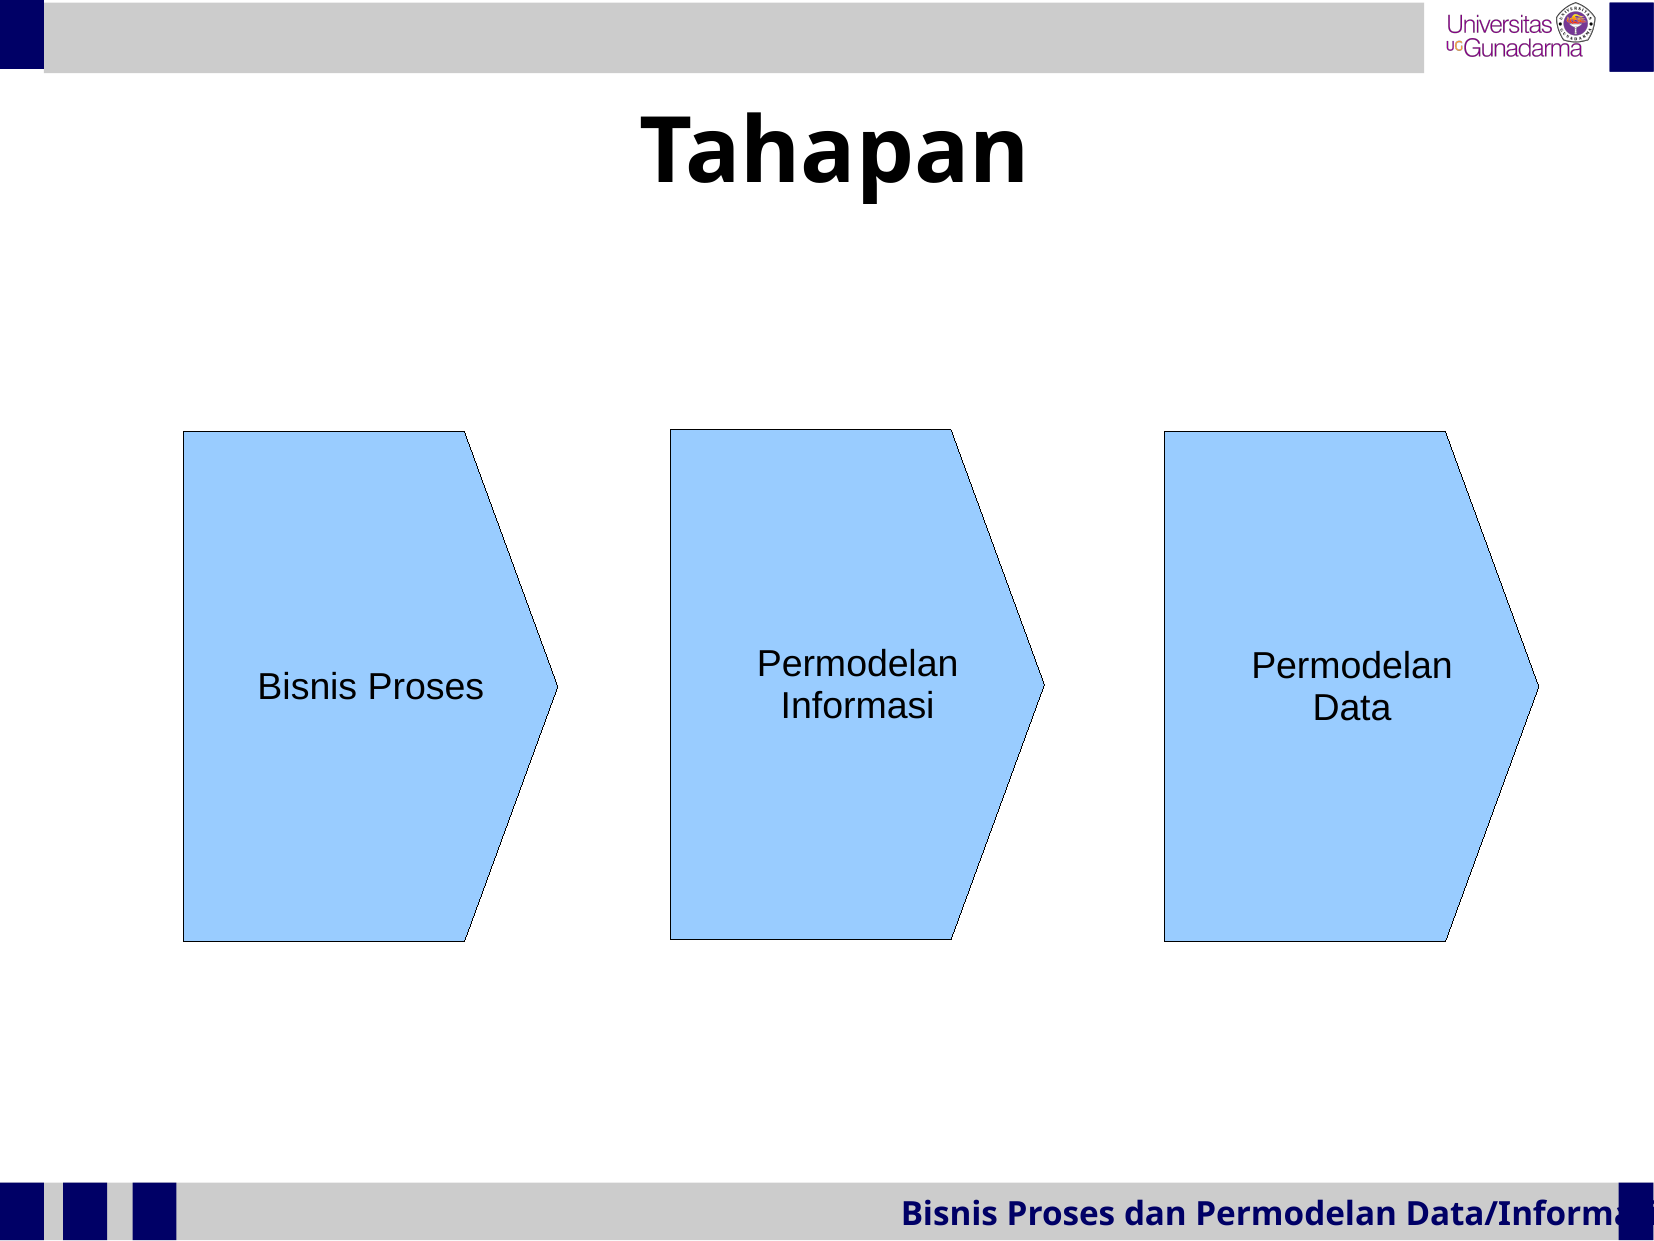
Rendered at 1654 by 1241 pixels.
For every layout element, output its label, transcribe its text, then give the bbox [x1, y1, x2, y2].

text_box Permodelan Informasi [670, 429, 1045, 940]
title Tahapan [78, 84, 1592, 211]
text_box Bisnis Proses [183, 431, 558, 942]
picture [1437, 2, 1610, 62]
text_box Permodelan Data [1164, 431, 1539, 942]
